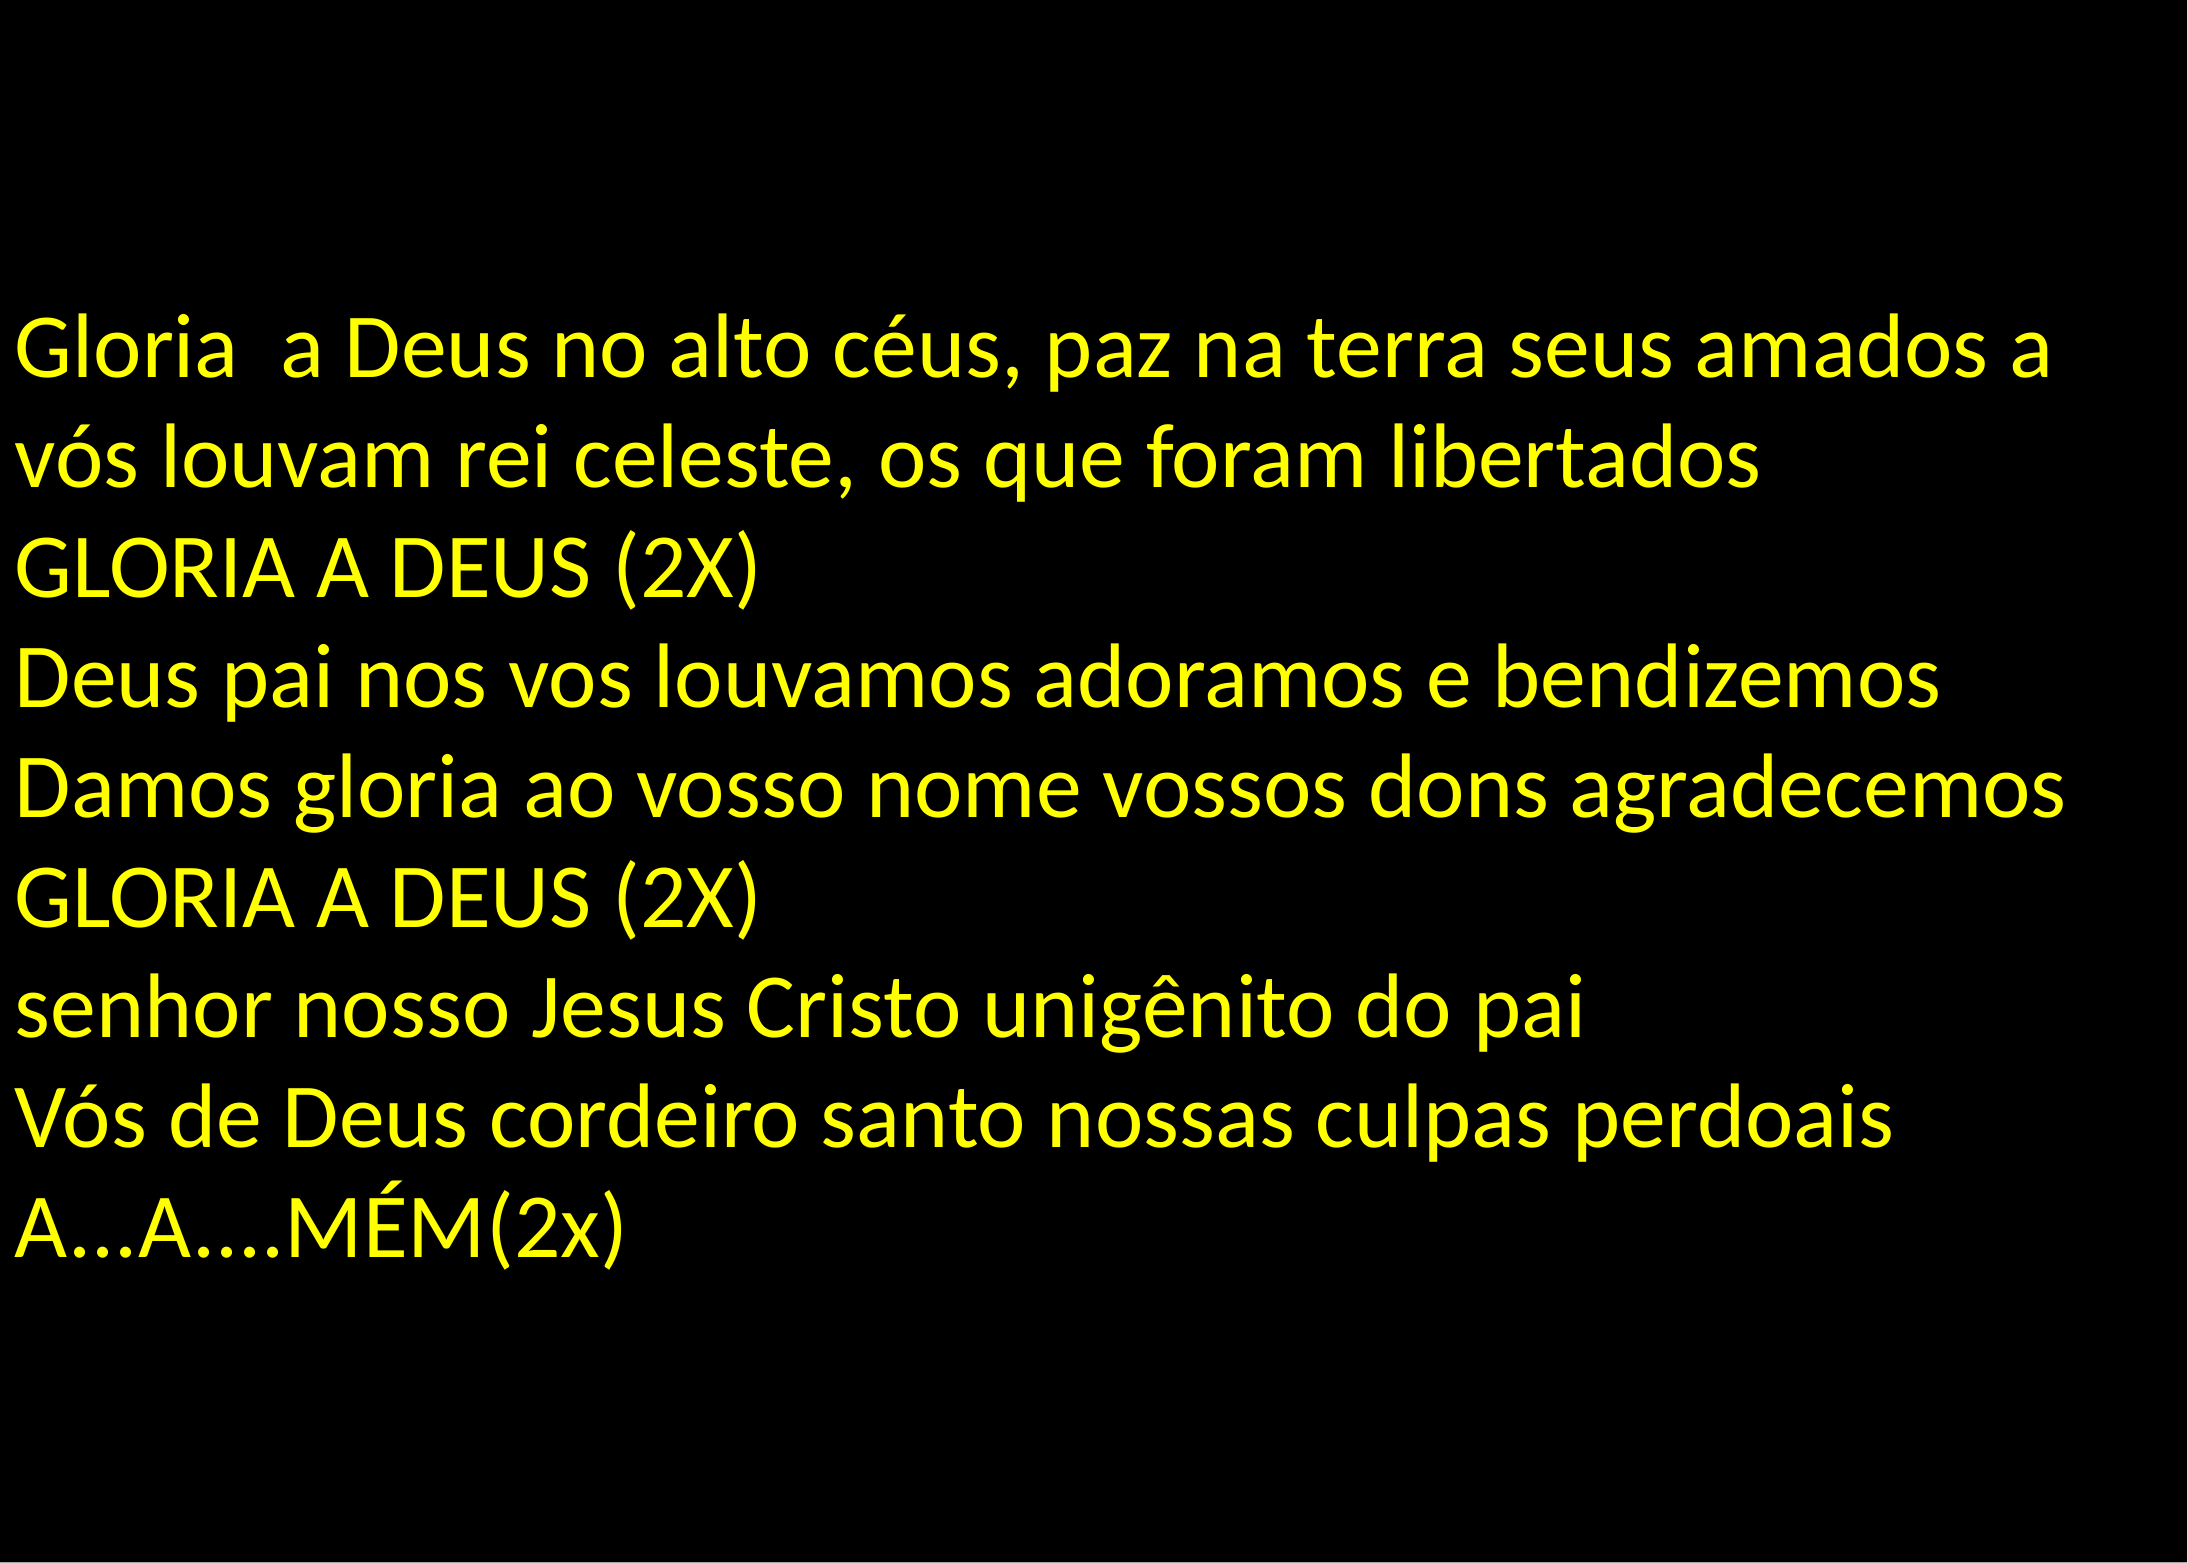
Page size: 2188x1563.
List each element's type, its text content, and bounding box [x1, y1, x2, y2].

text_box Gloria a Deus no alto céus, paz na terra seus amados a vós louvam rei celeste, os que foram libertados GLORIA A DEUS (2X) Deus pai nos vos louvamos adoramos e bendizemos Damos gloria ao vosso nome vossos dons agradecemos GLORIA A DEUS (2X) senhor nosso Jesus Cristo unigênito do pai Vós de Deus cordeiro santo nossas culpas perdoais A...A....MÉM(2x) [0, 0, 2188, 1563]
